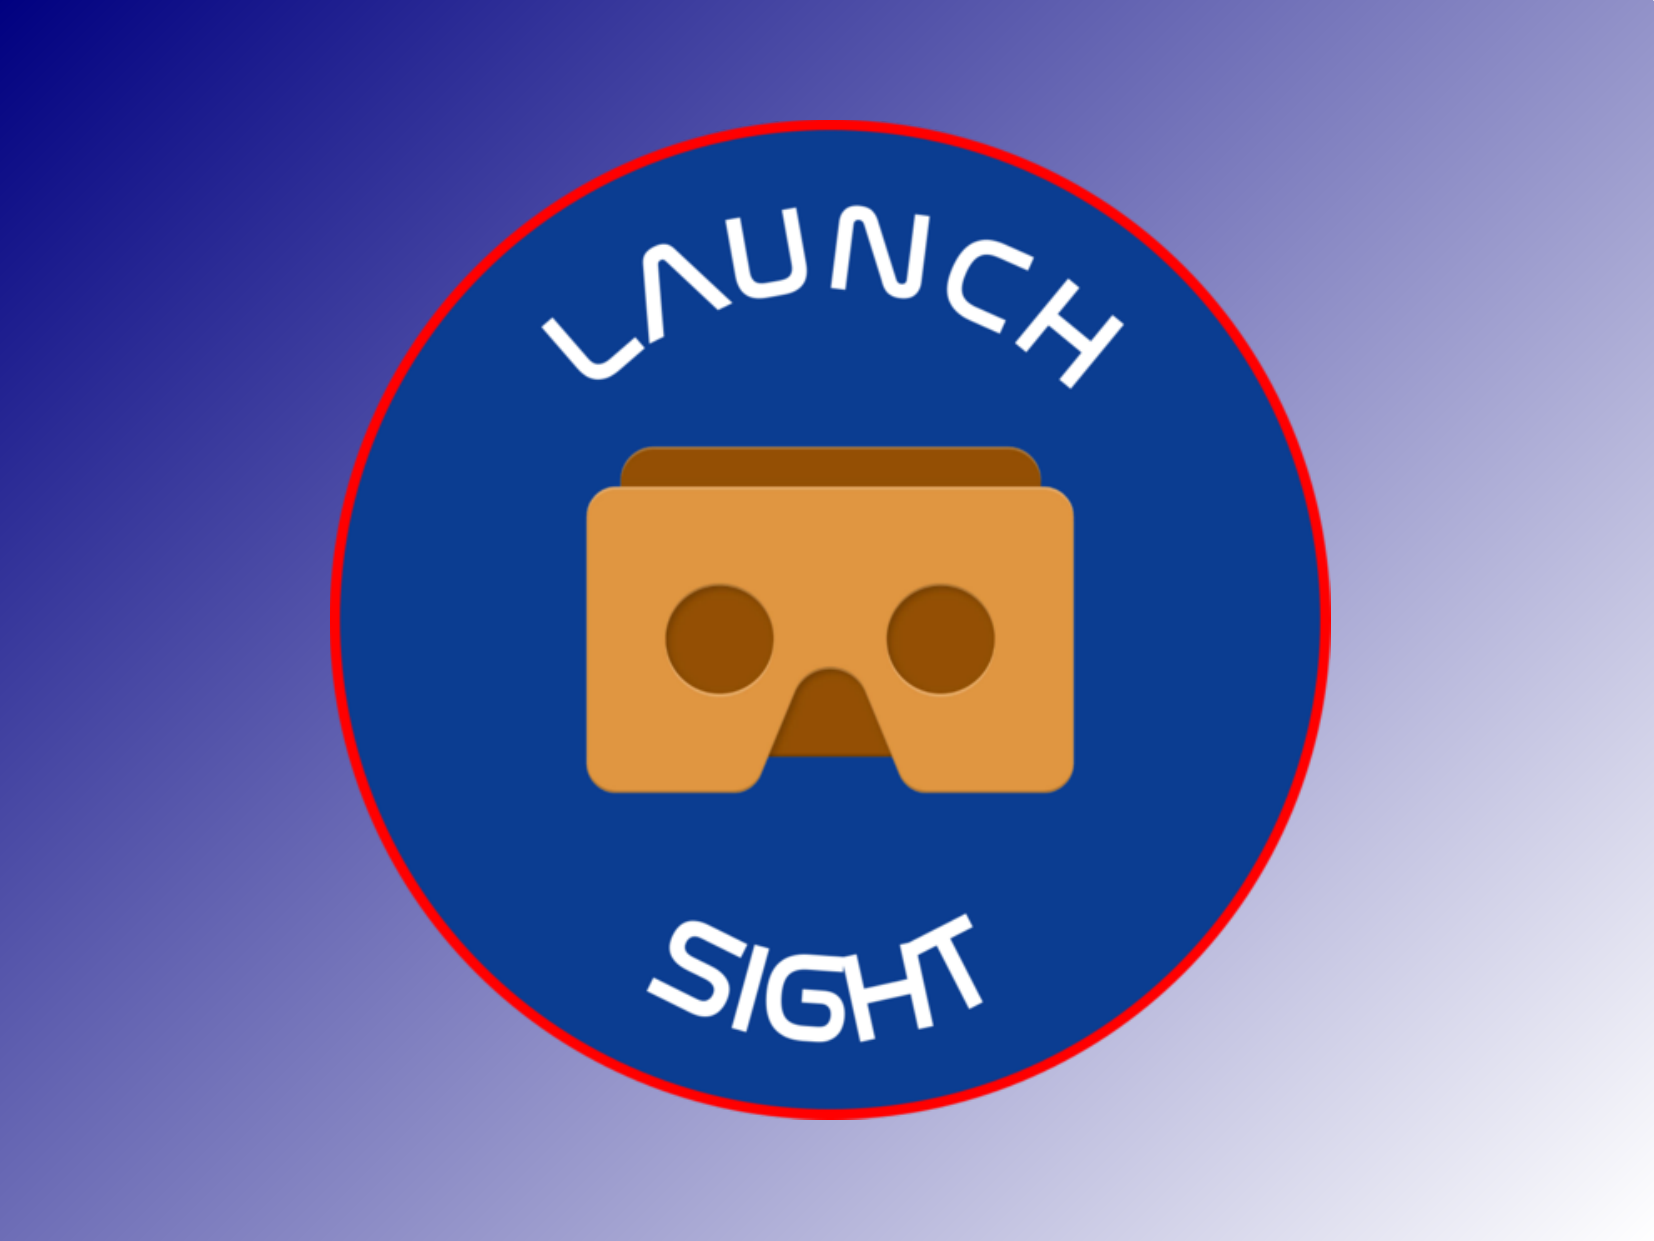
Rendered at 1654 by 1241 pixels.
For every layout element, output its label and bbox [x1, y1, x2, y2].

picture [330, 120, 1331, 1121]
